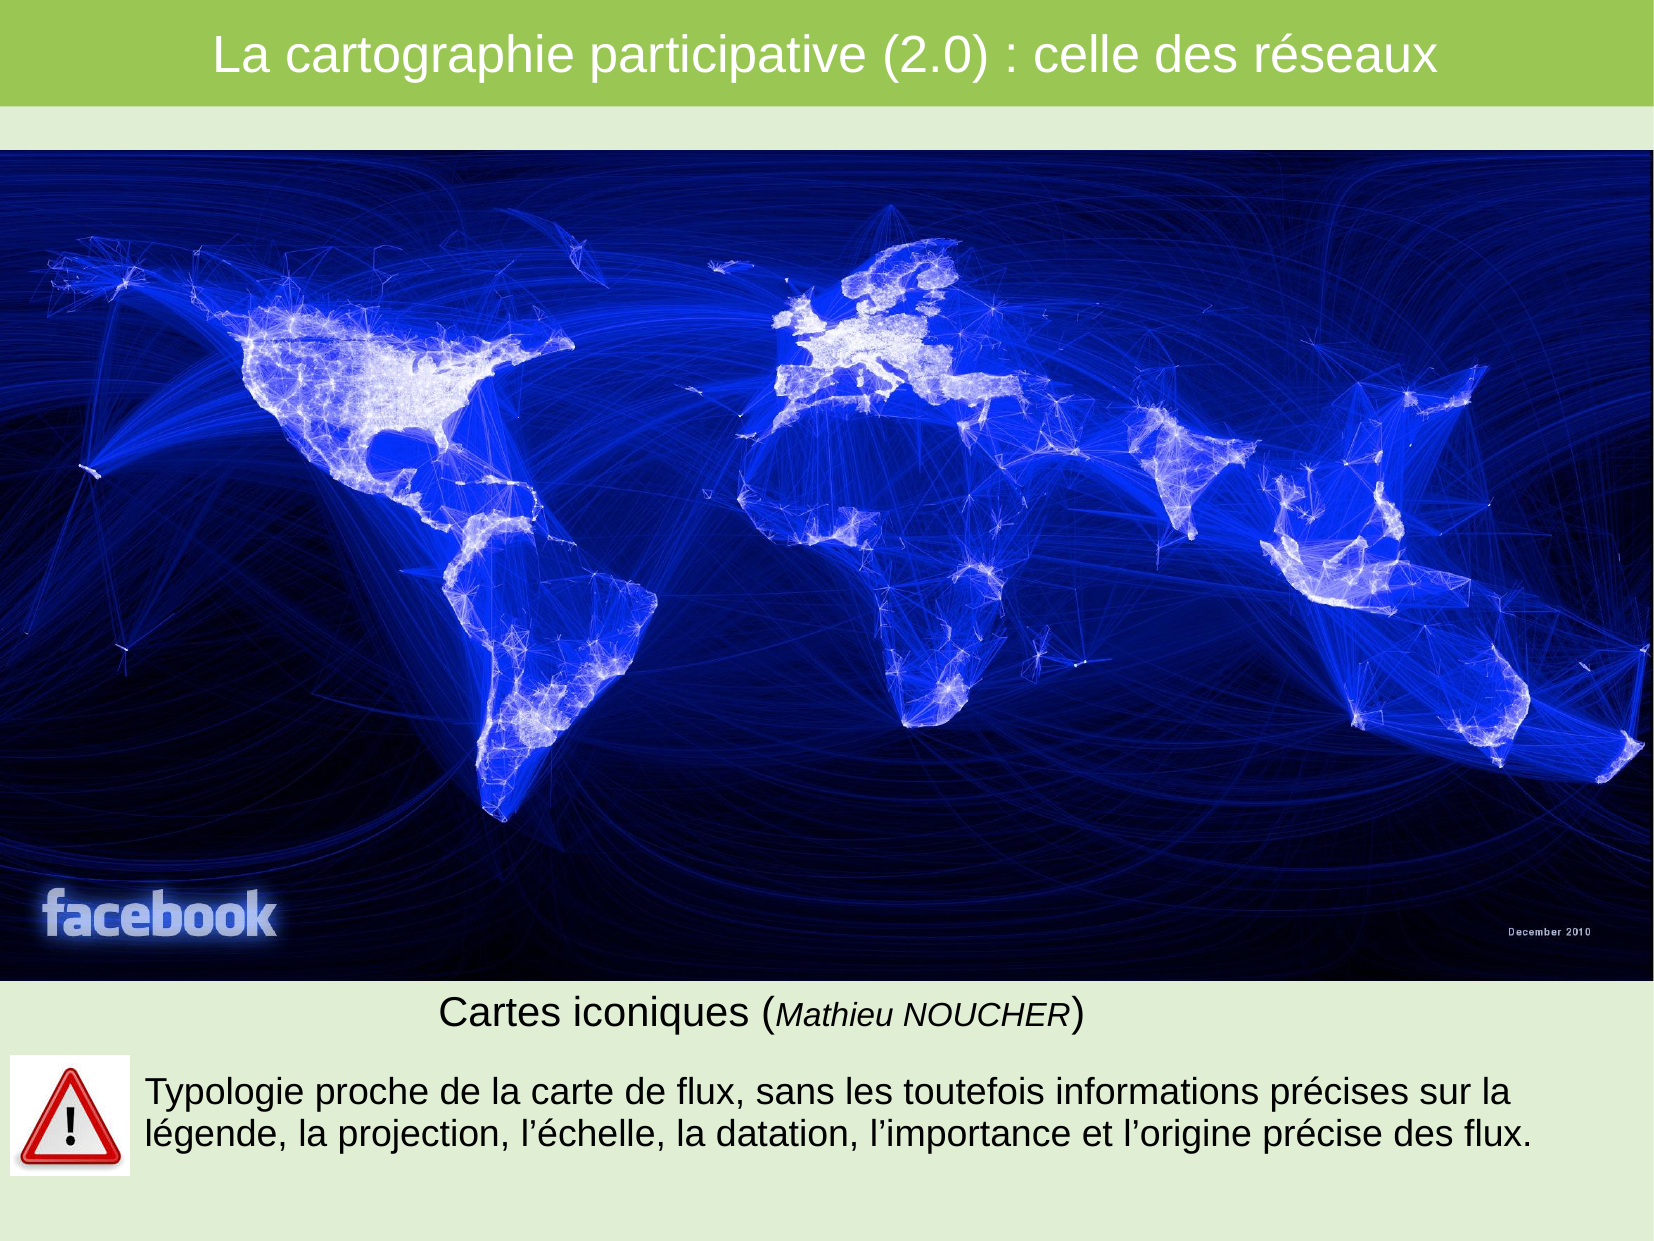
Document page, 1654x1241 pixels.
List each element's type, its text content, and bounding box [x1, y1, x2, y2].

text_box Cartes iconiques (Mathieu NOUCHER) [0, 981, 1536, 1063]
title La cartographie participative (2.0) : celle des réseaux [82, 19, 1571, 89]
picture [0, 150, 1654, 981]
text_box Typologie proche de la carte de flux, sans les toutefois informations précises sur la légende, la projection, l’échelle, la datation, l’importance et l’origine précise des flux. [129, 1062, 1560, 1169]
picture [10, 1055, 130, 1176]
